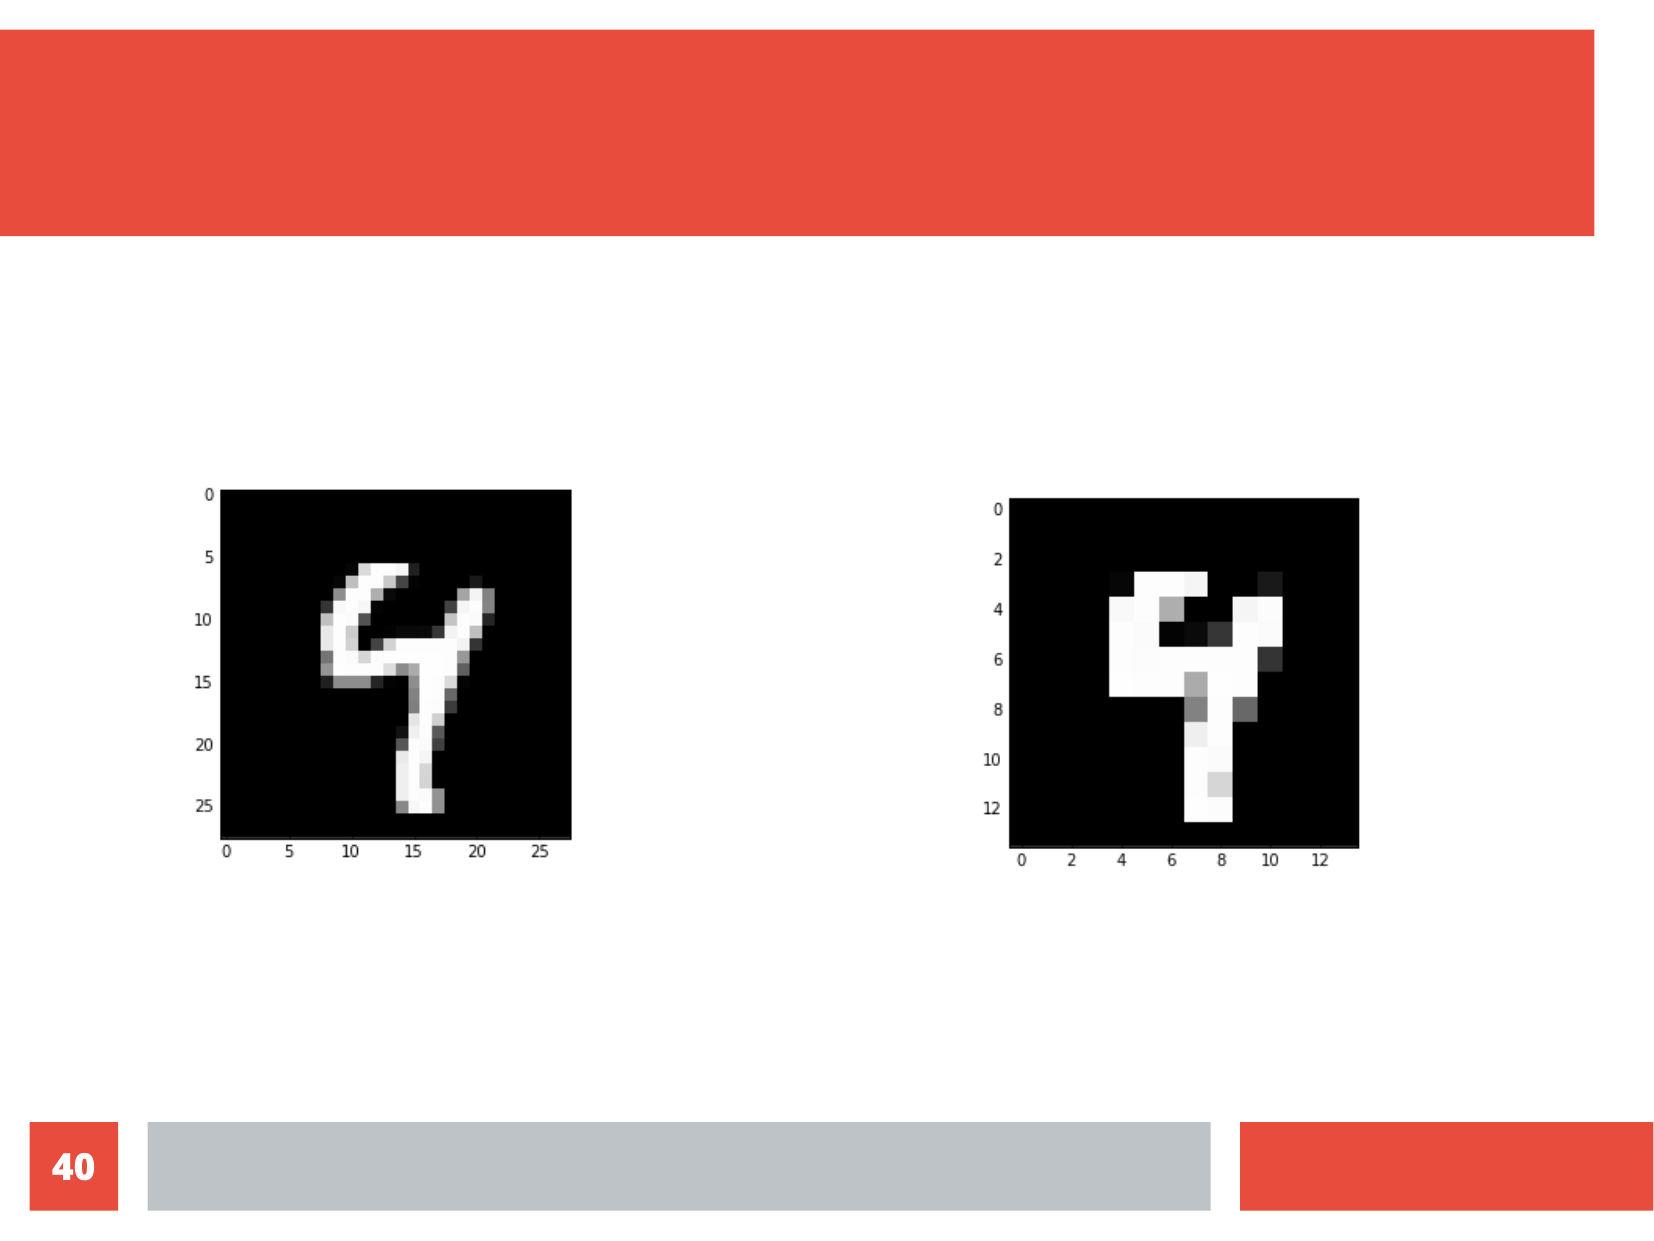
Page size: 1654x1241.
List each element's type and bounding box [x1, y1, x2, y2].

picture [186, 479, 586, 871]
picture [975, 489, 1372, 886]
